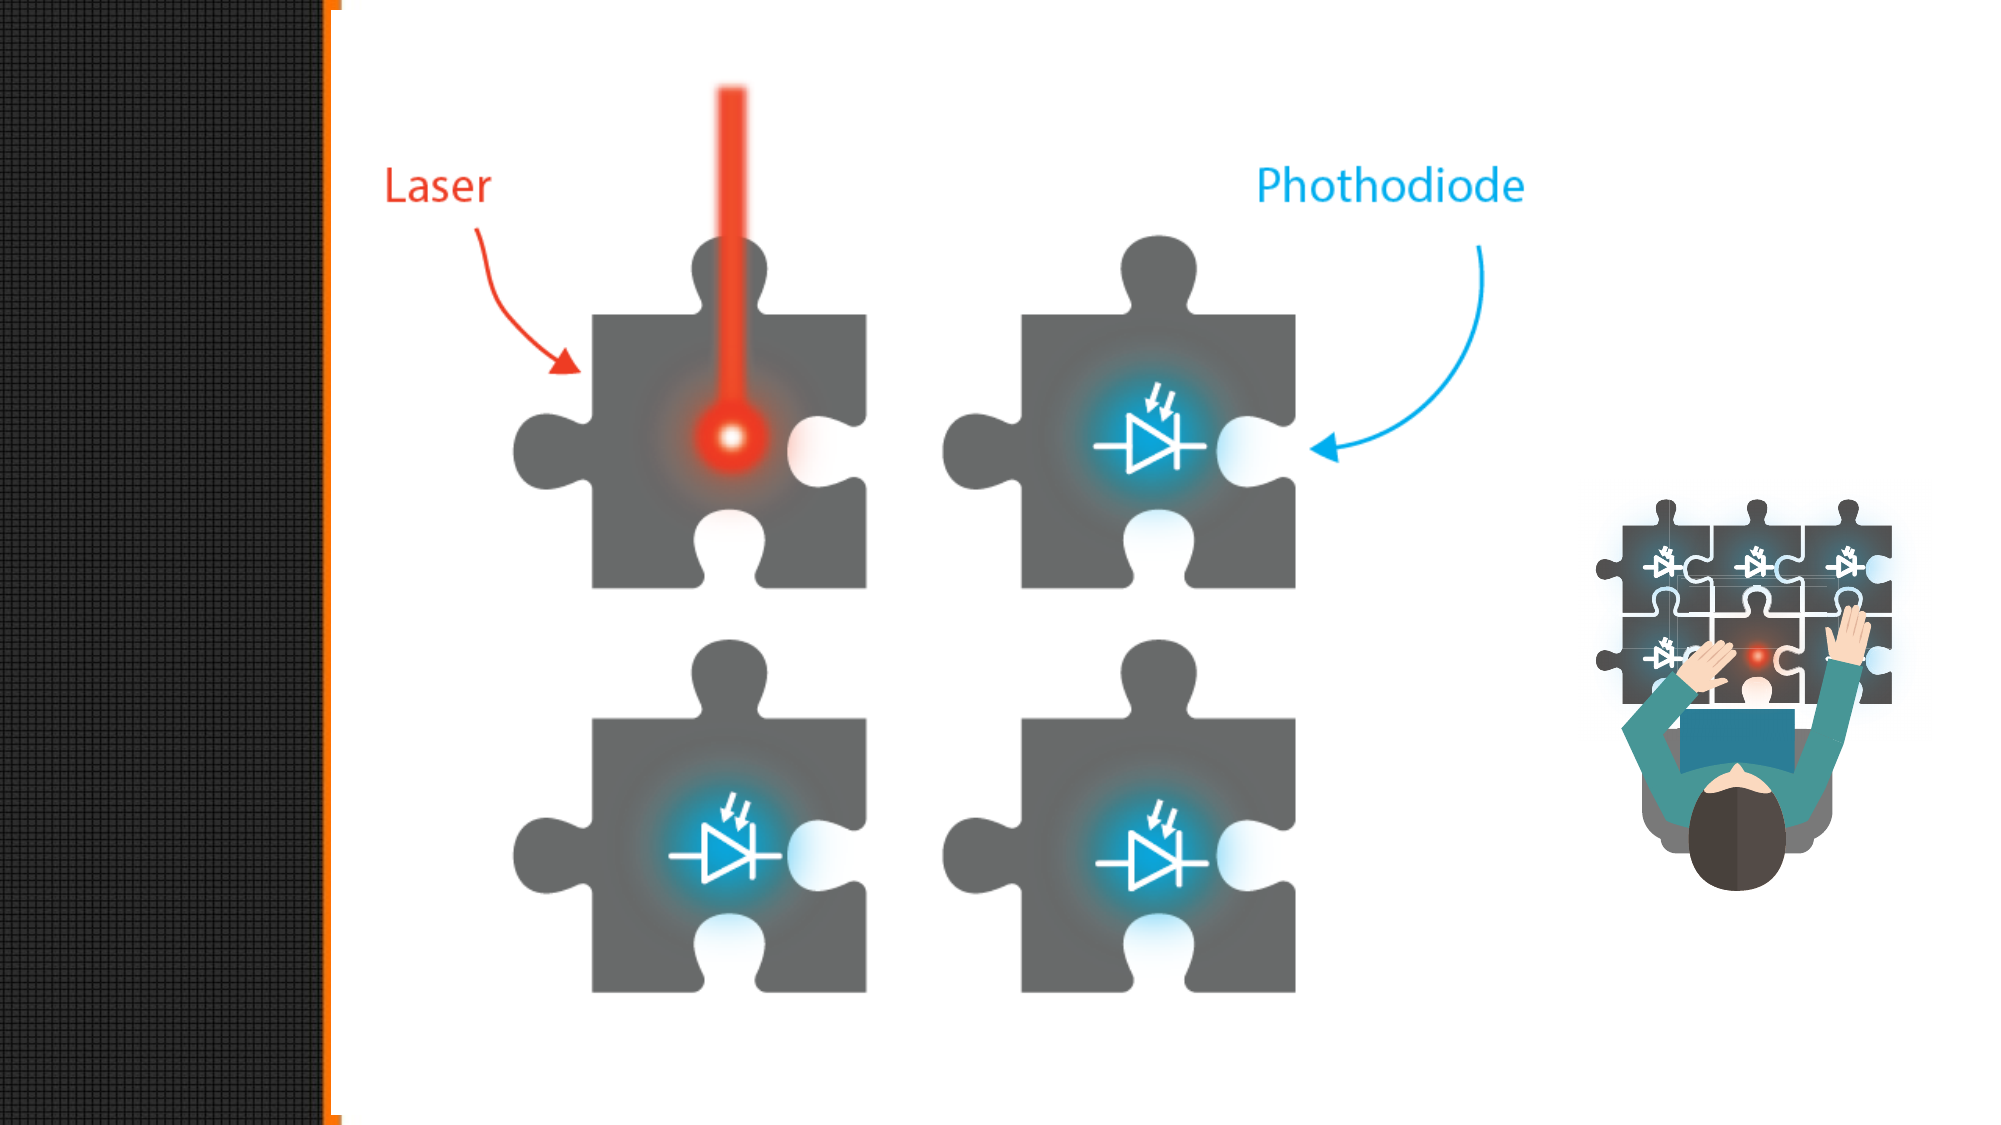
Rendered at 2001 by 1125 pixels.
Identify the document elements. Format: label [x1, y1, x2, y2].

picture [331, 10, 1546, 1115]
picture [1578, 479, 1932, 891]
